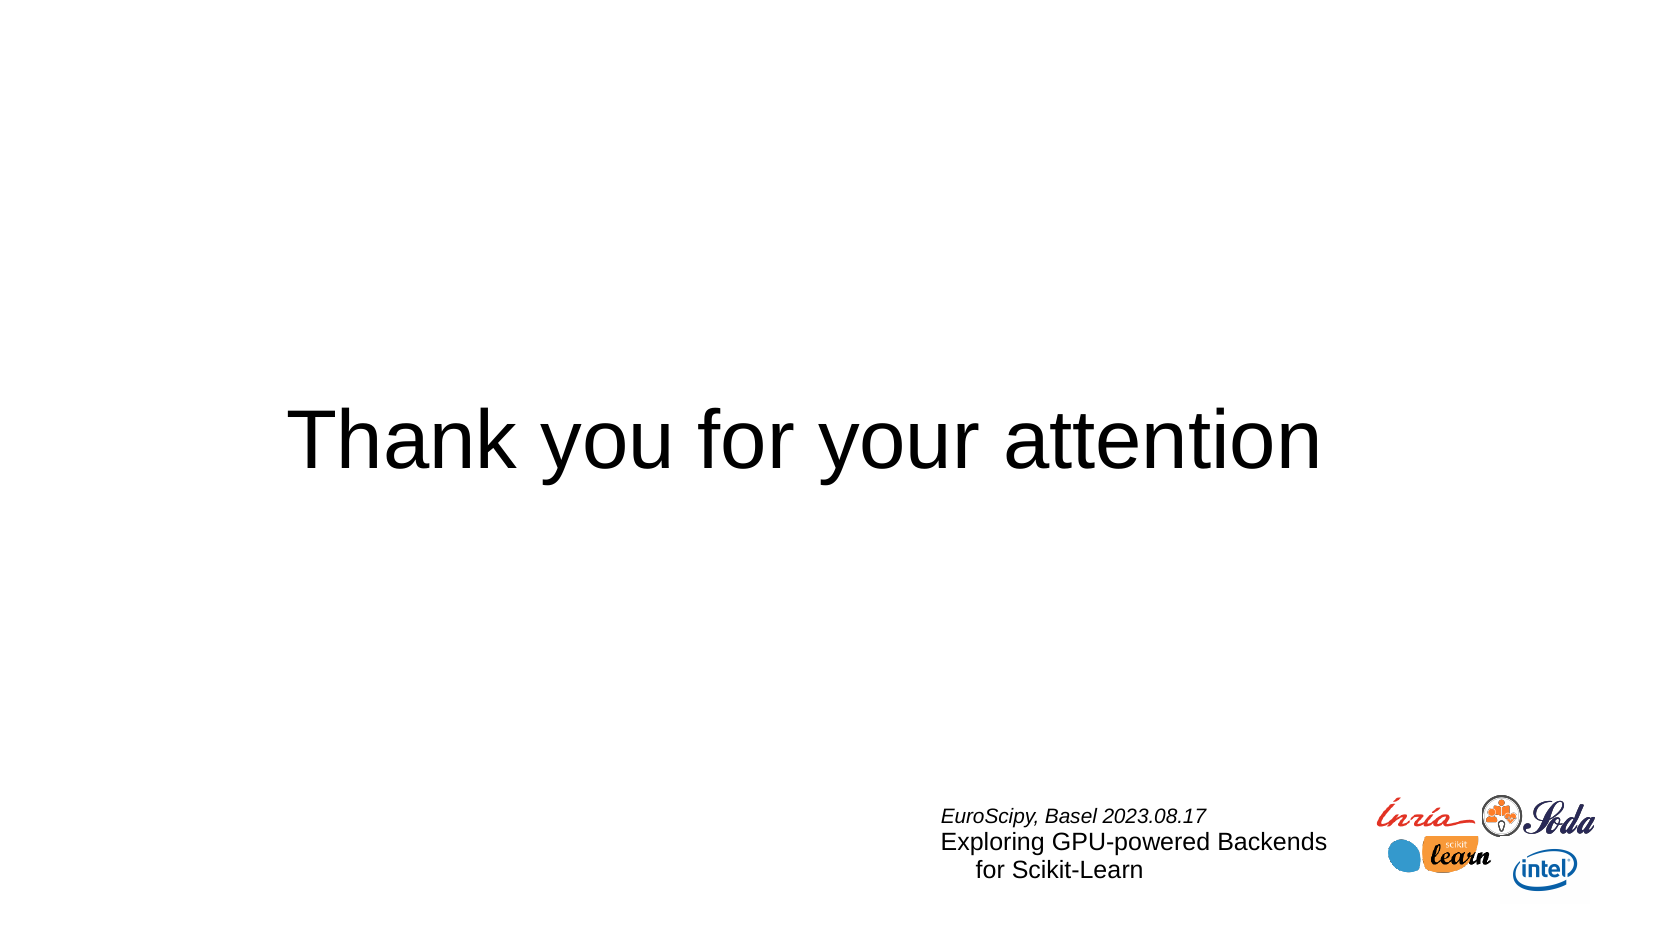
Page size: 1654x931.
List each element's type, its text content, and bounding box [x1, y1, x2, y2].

text_box Thank you for your attention [132, 385, 1477, 522]
text_box EuroScipy, Basel 2023.08.17 Exploring GPU-powered Backends for Scikit-Learn [862, 713, 1654, 931]
